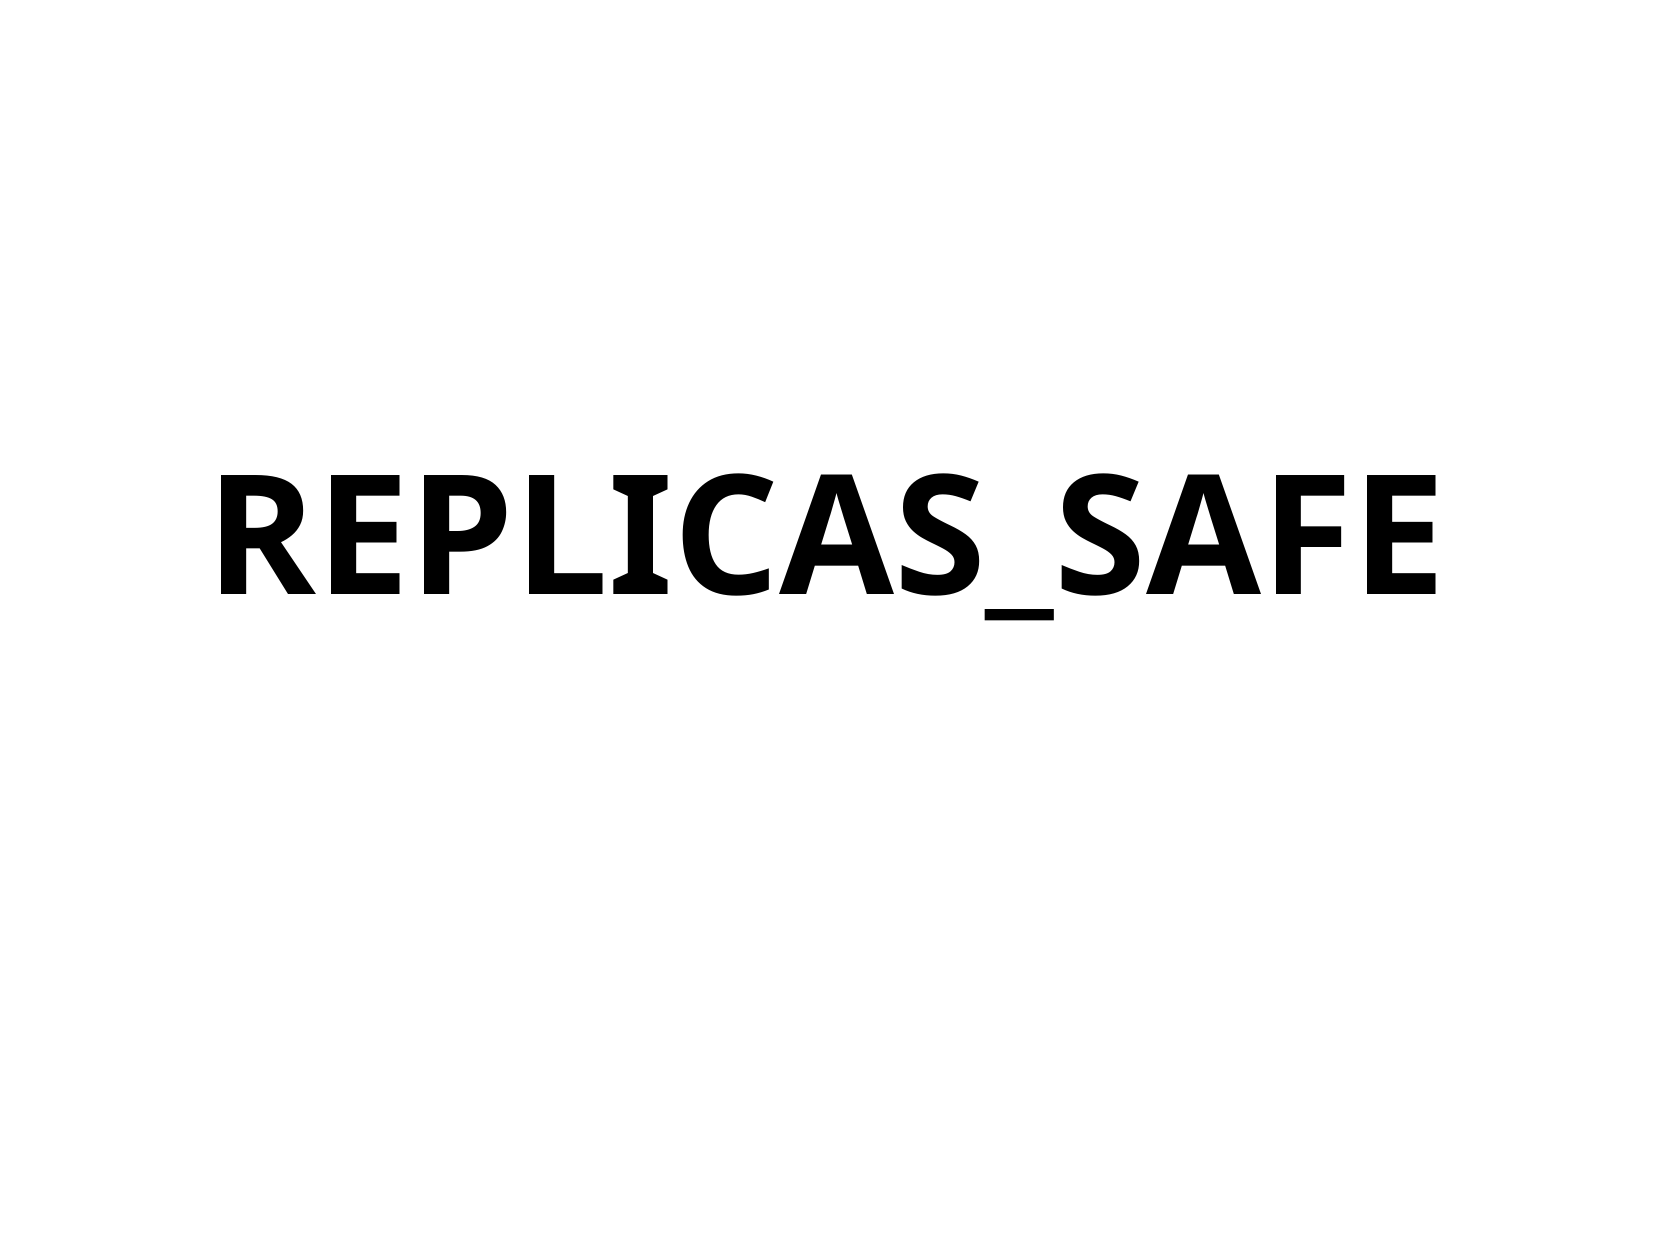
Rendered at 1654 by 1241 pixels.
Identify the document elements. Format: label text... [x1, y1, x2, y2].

subtitle REPLICAS_SAFE [82, 49, 1571, 1010]
